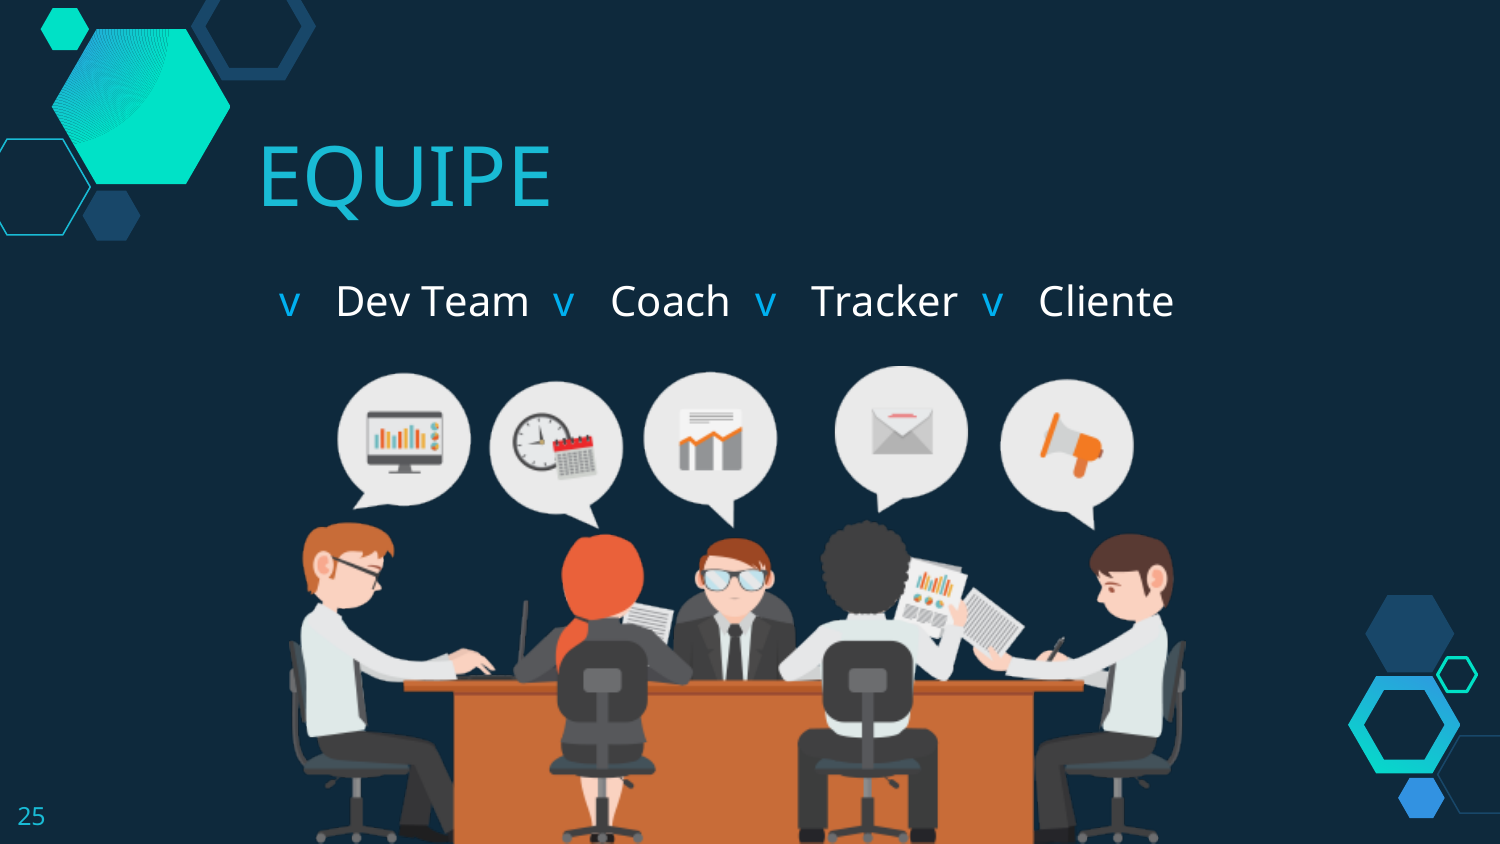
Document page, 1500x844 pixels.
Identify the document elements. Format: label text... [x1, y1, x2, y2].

text_box Dev Team [264, 267, 539, 334]
text_box Cliente [967, 267, 1186, 334]
text_box Coach [539, 267, 740, 334]
text_box Tracker [740, 267, 967, 334]
text_box 25 [2, 785, 93, 844]
picture [289, 366, 1186, 844]
text_box EQUIPE [241, 115, 727, 222]
